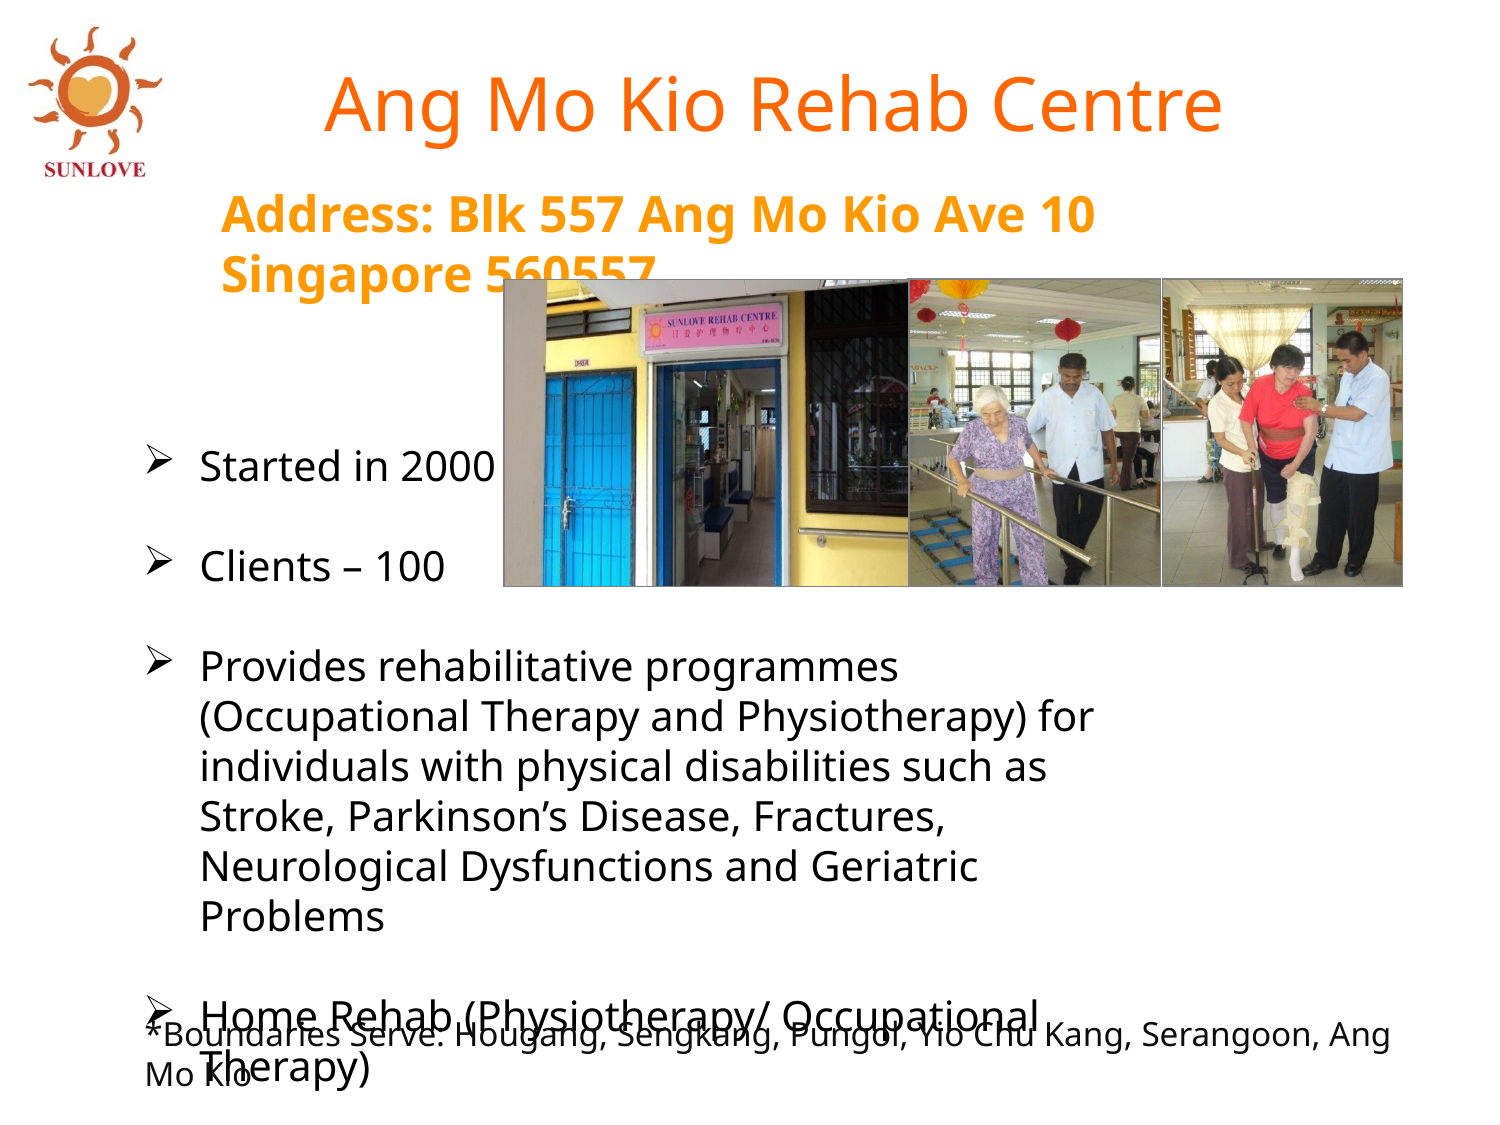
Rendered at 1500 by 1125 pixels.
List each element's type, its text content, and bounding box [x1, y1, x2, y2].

text_box Started in 2000 Clients – 100 Provides rehabilitative programmes (Occupational Therapy and Physiotherapy) for individuals with physical disabilities such as Stroke, Parkinson’s Disease, Fractures, Neurological Dysfunctions and Geriatric Problems Home Rehab (Physiotherapy/ Occupational Therapy) [128, 432, 1156, 1098]
picture [619, 424, 623, 444]
picture [613, 562, 618, 586]
picture [603, 561, 609, 586]
picture [597, 486, 610, 492]
picture [584, 558, 590, 586]
picture [504, 280, 909, 586]
picture [1163, 279, 1402, 586]
picture [20, 18, 170, 185]
title Ang Mo Kio Rehab Centre [100, 8, 1450, 196]
picture [603, 546, 609, 553]
picture [593, 558, 599, 586]
picture [910, 279, 1160, 586]
text_box Address: Blk 557 Ang Mo Kio Ave 10 Singapore 560557 [206, 174, 1353, 310]
text_box *Boundaries Serve: Hougang, Sengkang, Pungol, Yio Chu Kang, Serangoon, Ang Mo Kio [129, 1005, 1430, 1101]
